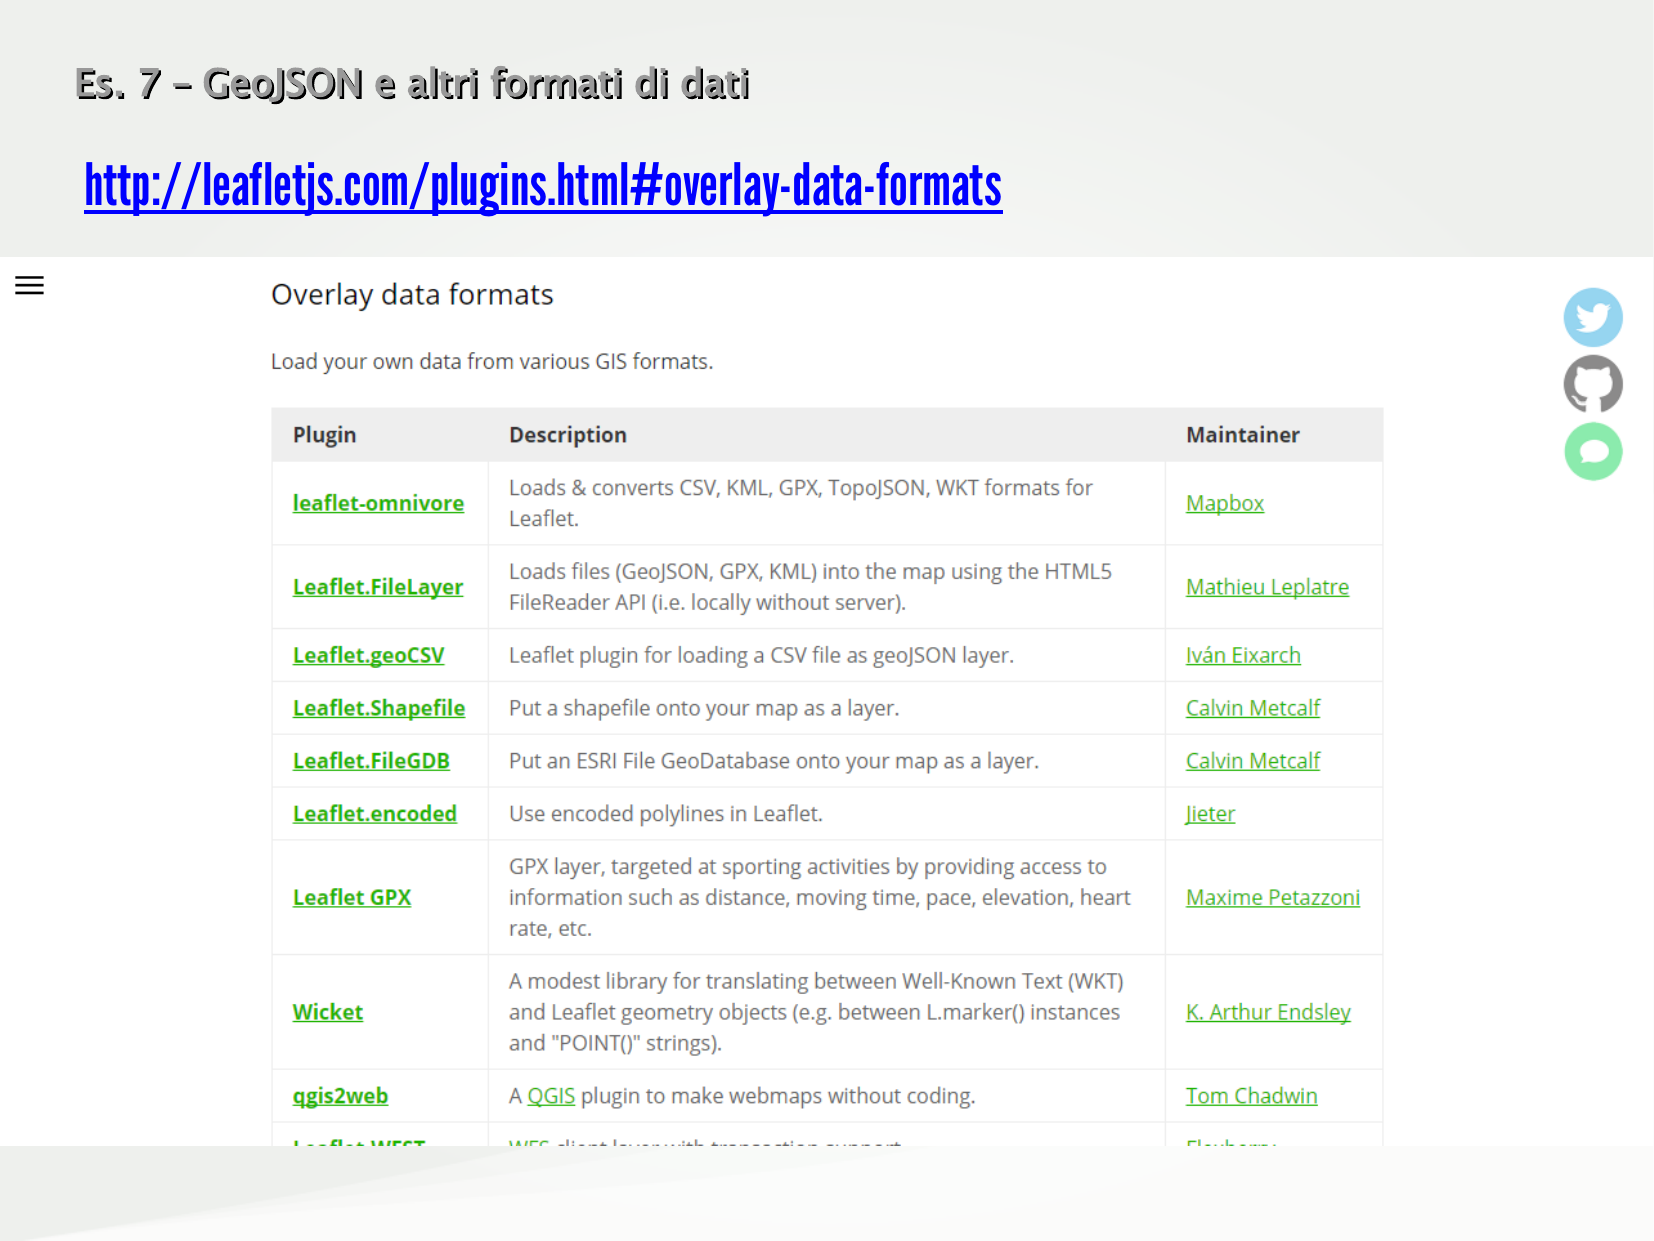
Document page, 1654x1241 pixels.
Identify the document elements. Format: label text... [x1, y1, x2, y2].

text_box Es. 7 – GeoJSON e altri formati di dati [59, 47, 1146, 108]
text_box http://leafletjs.com/plugins.html#overlay-data-formats [69, 143, 1571, 229]
picture [0, 0, 1654, 1241]
